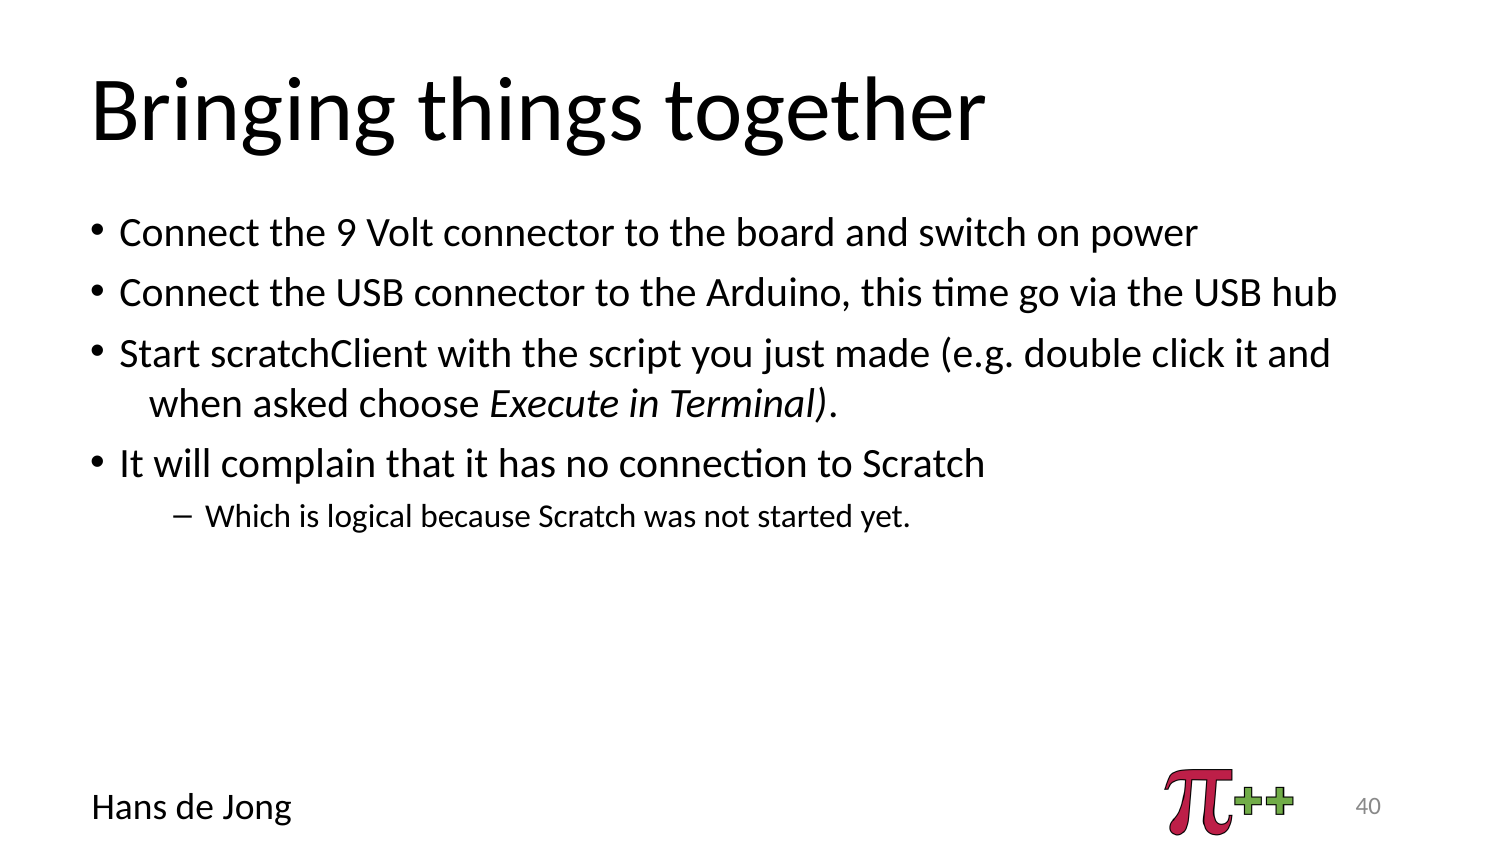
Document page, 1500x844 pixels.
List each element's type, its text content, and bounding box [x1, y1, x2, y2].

list Connect the 9 Volt connector to the board and switch on power Connect the USB connector to the Arduino, this time go via the USB hub Start scratchClient with the script you just made (e.g. double click it and when asked choose Execute in Terminal). It will complain that it has no connection to Scratch Which is logical because Scratch was not started yet. [75, 196, 1426, 754]
title Bringing things together [75, 33, 1426, 175]
text_box 40 [1340, 782, 1426, 827]
